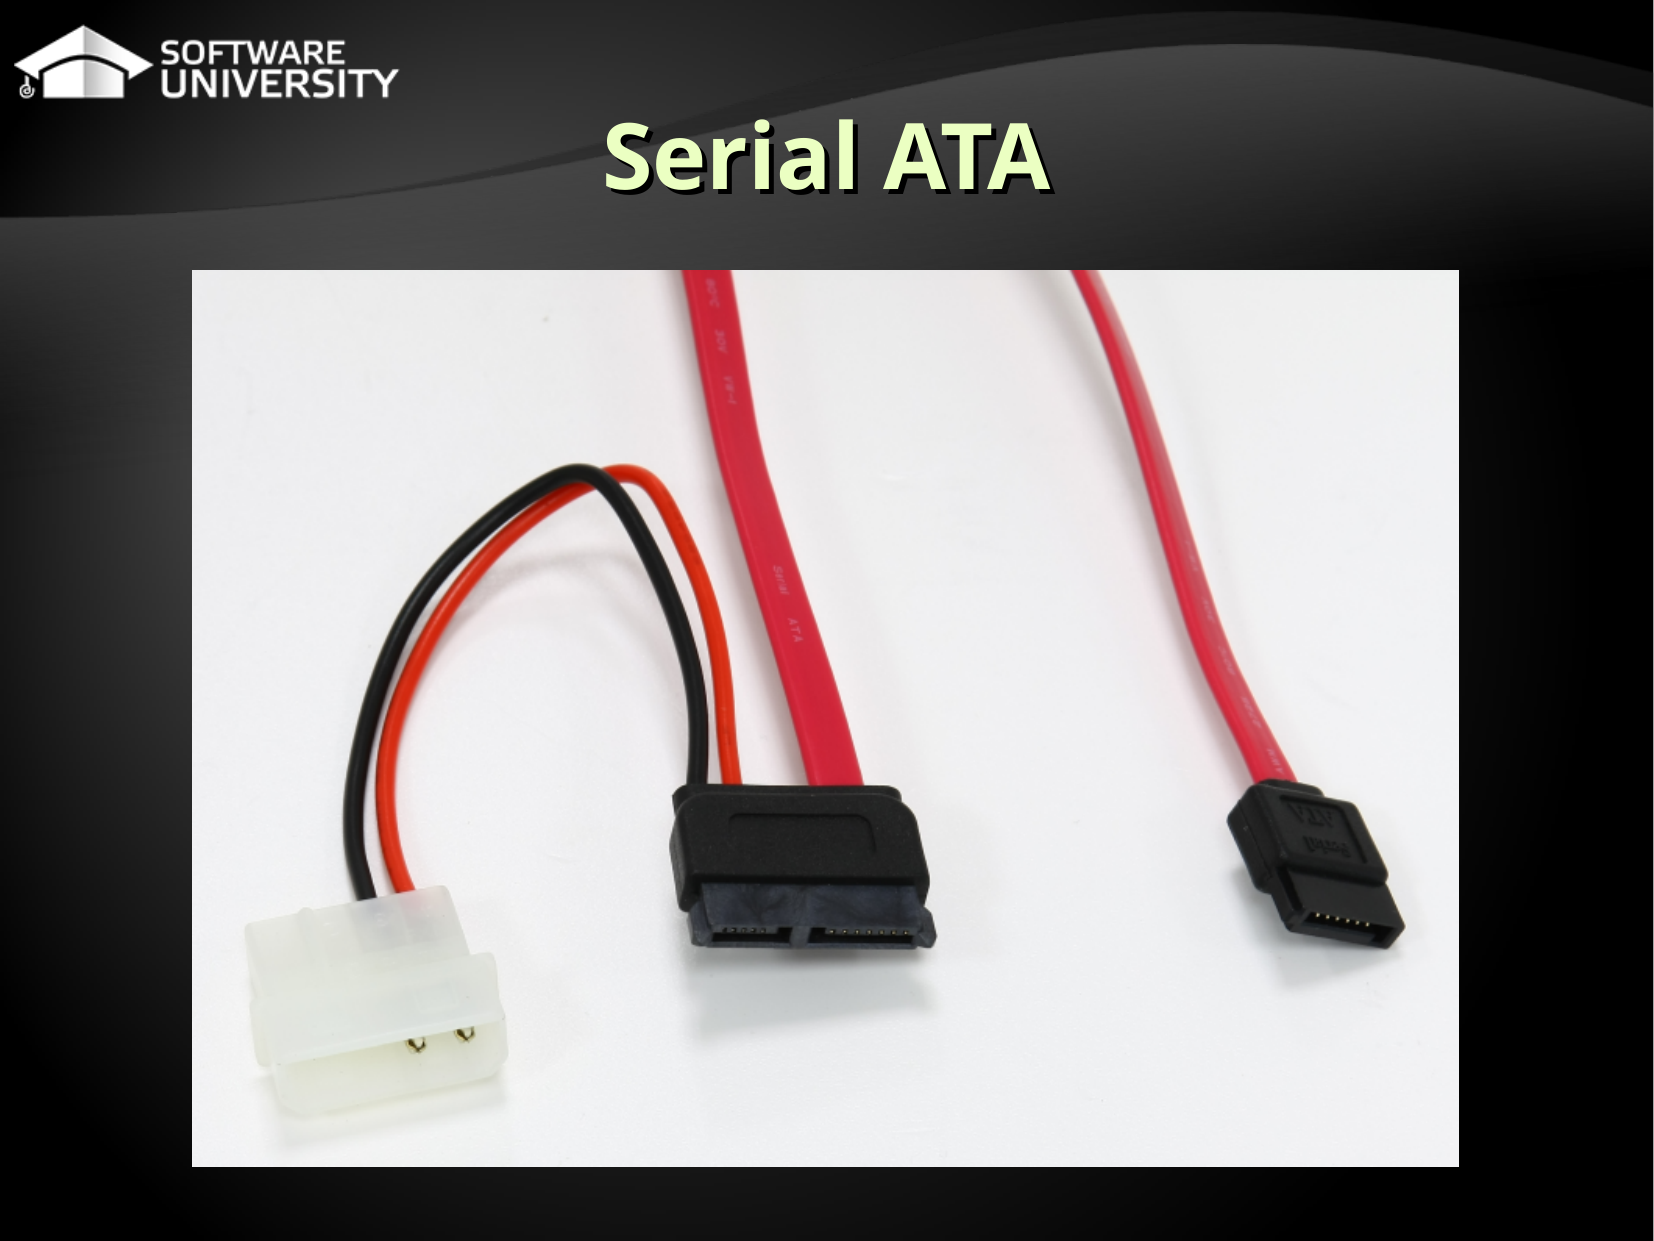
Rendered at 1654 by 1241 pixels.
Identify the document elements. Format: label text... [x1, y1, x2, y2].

title Serial ATA [82, 97, 1571, 208]
picture [0, 0, 1654, 1241]
